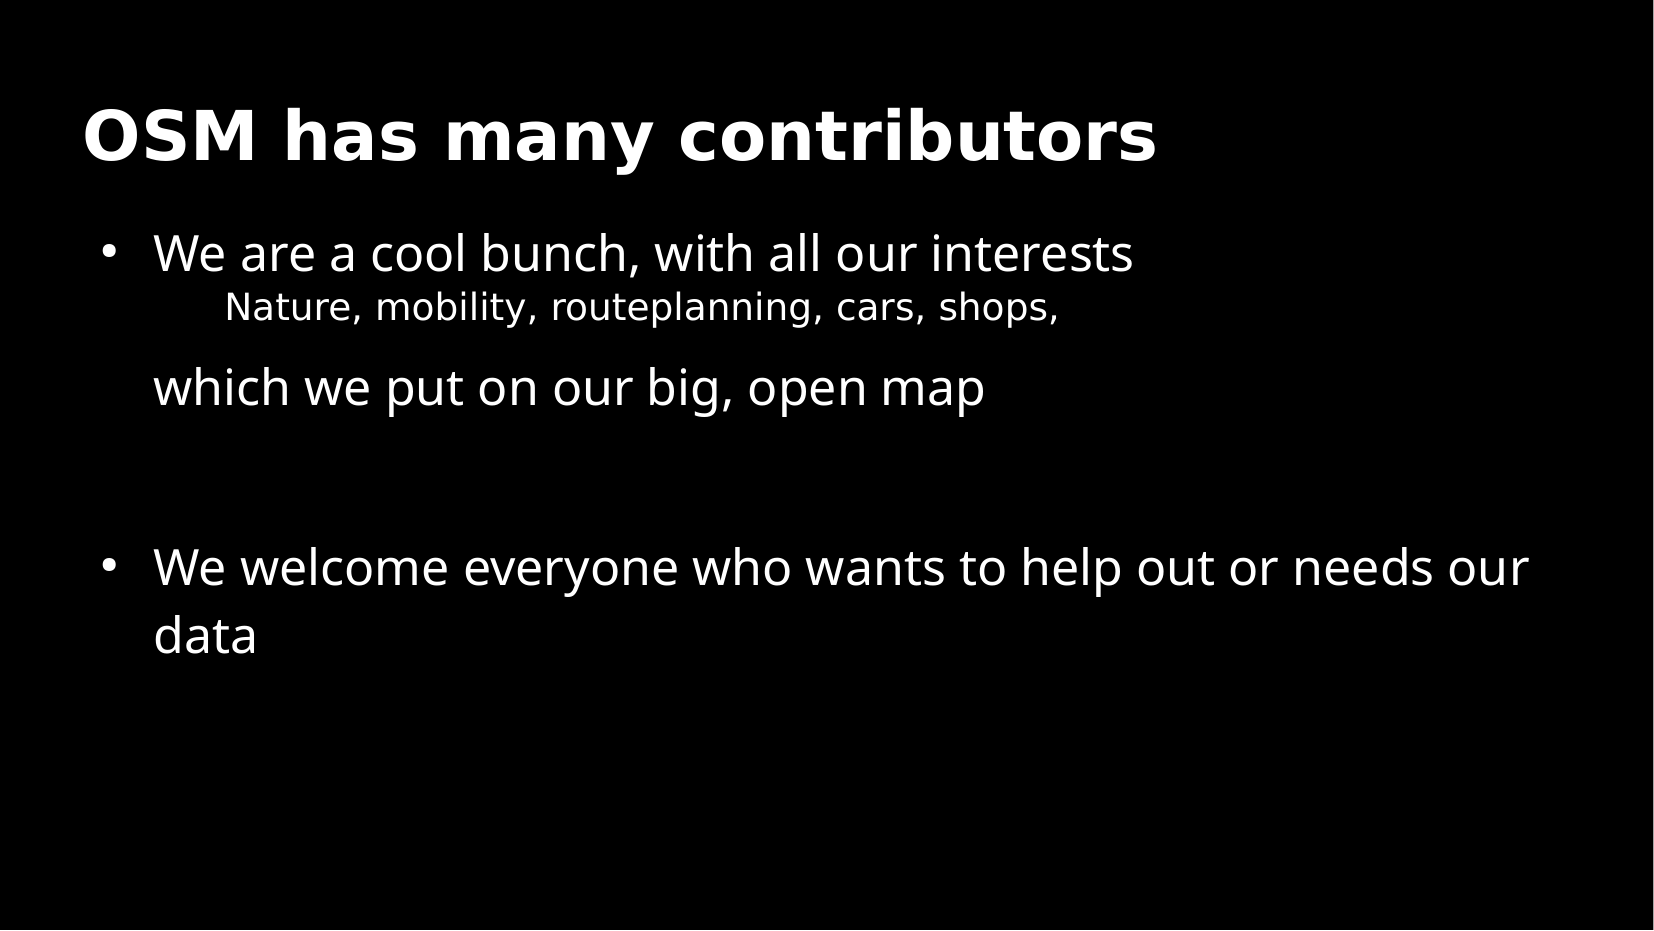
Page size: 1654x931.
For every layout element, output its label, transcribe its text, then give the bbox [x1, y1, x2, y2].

title OSM has many contributors [82, 59, 1571, 215]
list We are a cool bunch, with all our interests Nature, mobility, routeplanning, cars, shops, which we put on our big, open map We welcome everyone who wants to help out or needs our data [82, 217, 1571, 758]
